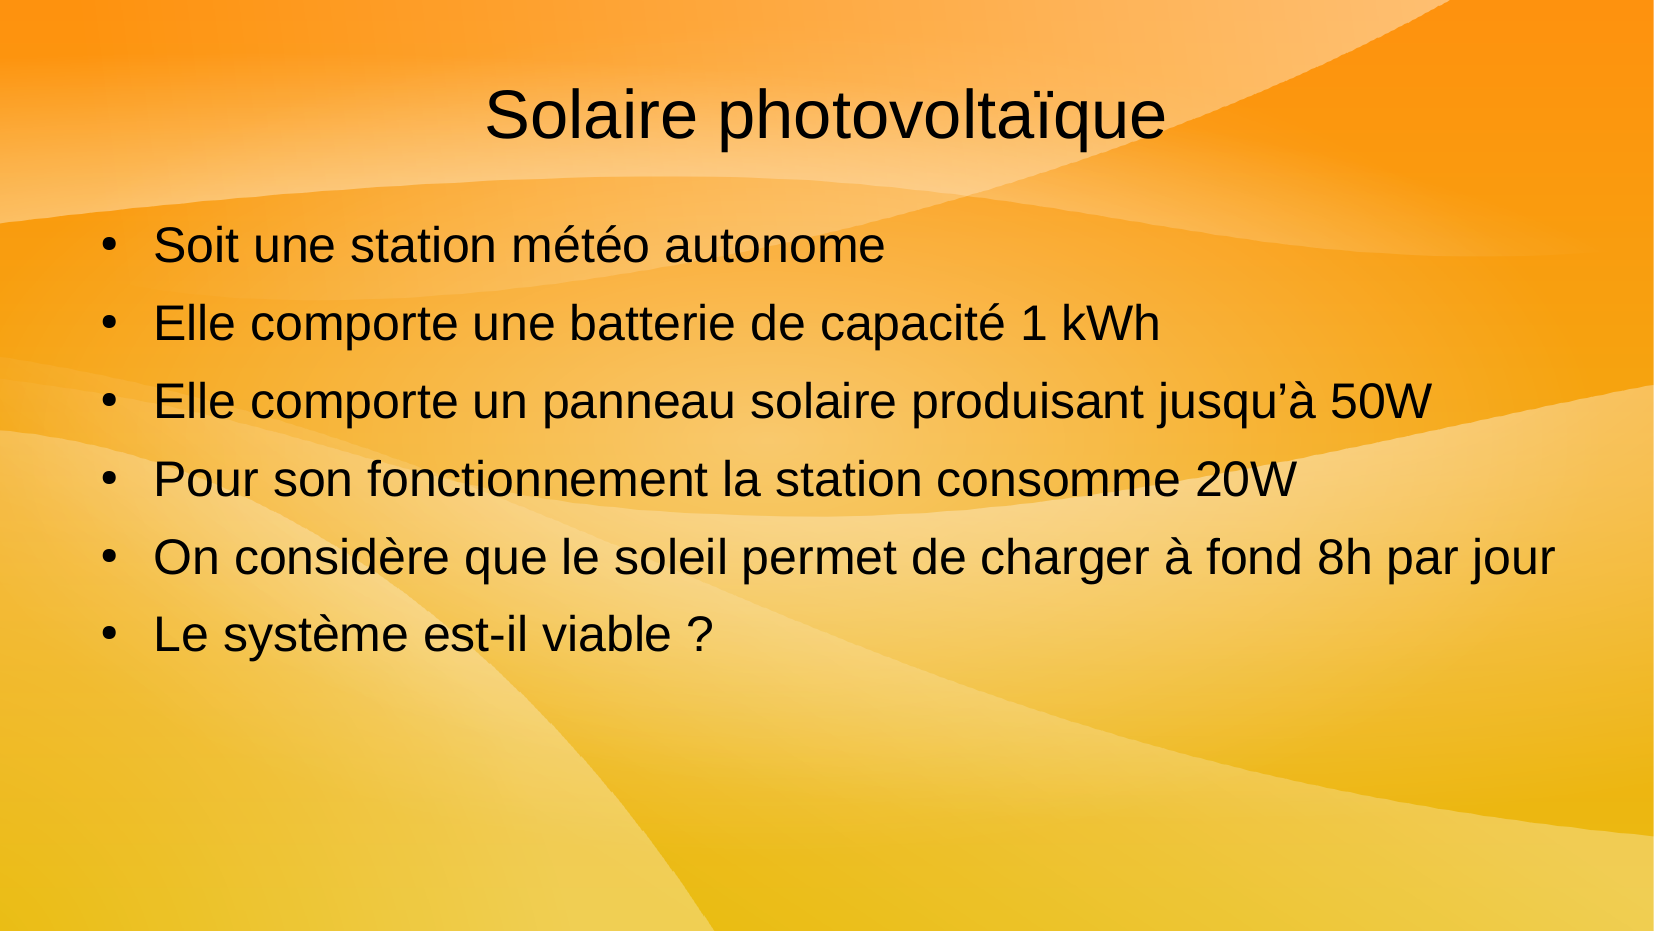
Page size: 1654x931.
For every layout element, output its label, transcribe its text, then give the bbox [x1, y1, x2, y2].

picture [0, 0, 1654, 931]
list Soit une station météo autonome Elle comporte une batterie de capacité 1 kWh Elle comporte un panneau solaire produisant jusqu’à 50W Pour son fonctionnement la station consomme 20W On considère que le soleil permet de charger à fond 8h par jour Le système est-il viable ? [82, 217, 1571, 916]
title Solaire photovoltaïque [82, 37, 1571, 193]
